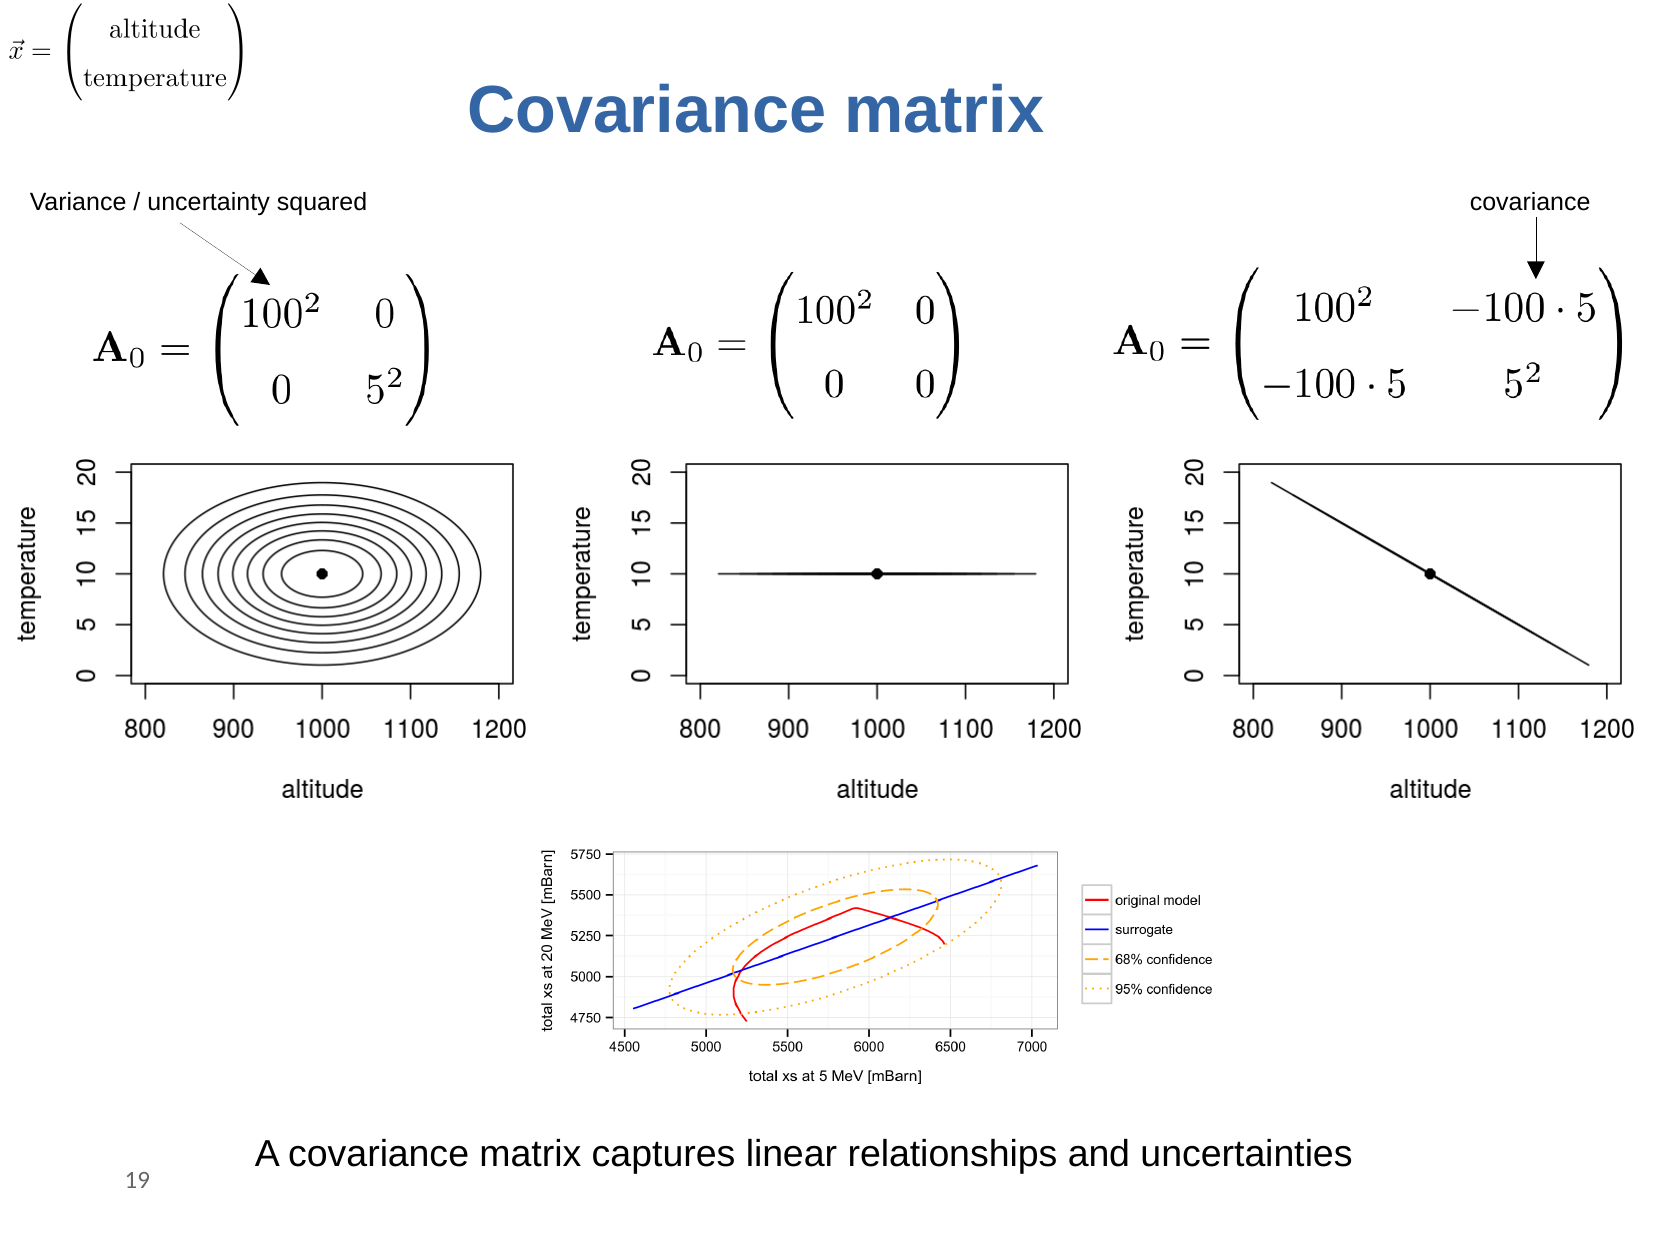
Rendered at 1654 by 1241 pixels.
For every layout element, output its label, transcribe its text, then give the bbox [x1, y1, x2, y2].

picture [0, 449, 528, 804]
text_box covariance [1455, 180, 1606, 223]
text_box Variance / uncertainty squared [15, 180, 384, 223]
picture [641, 263, 972, 430]
title Covariance matrix [147, 5, 1365, 213]
picture [536, 844, 1216, 1087]
picture [76, 263, 447, 440]
picture [551, 449, 1083, 804]
text_box A covariance matrix captures linear relationships and uncertainties [240, 1125, 1368, 1183]
picture [0, 0, 247, 106]
picture [1104, 449, 1636, 804]
picture [1106, 260, 1630, 427]
